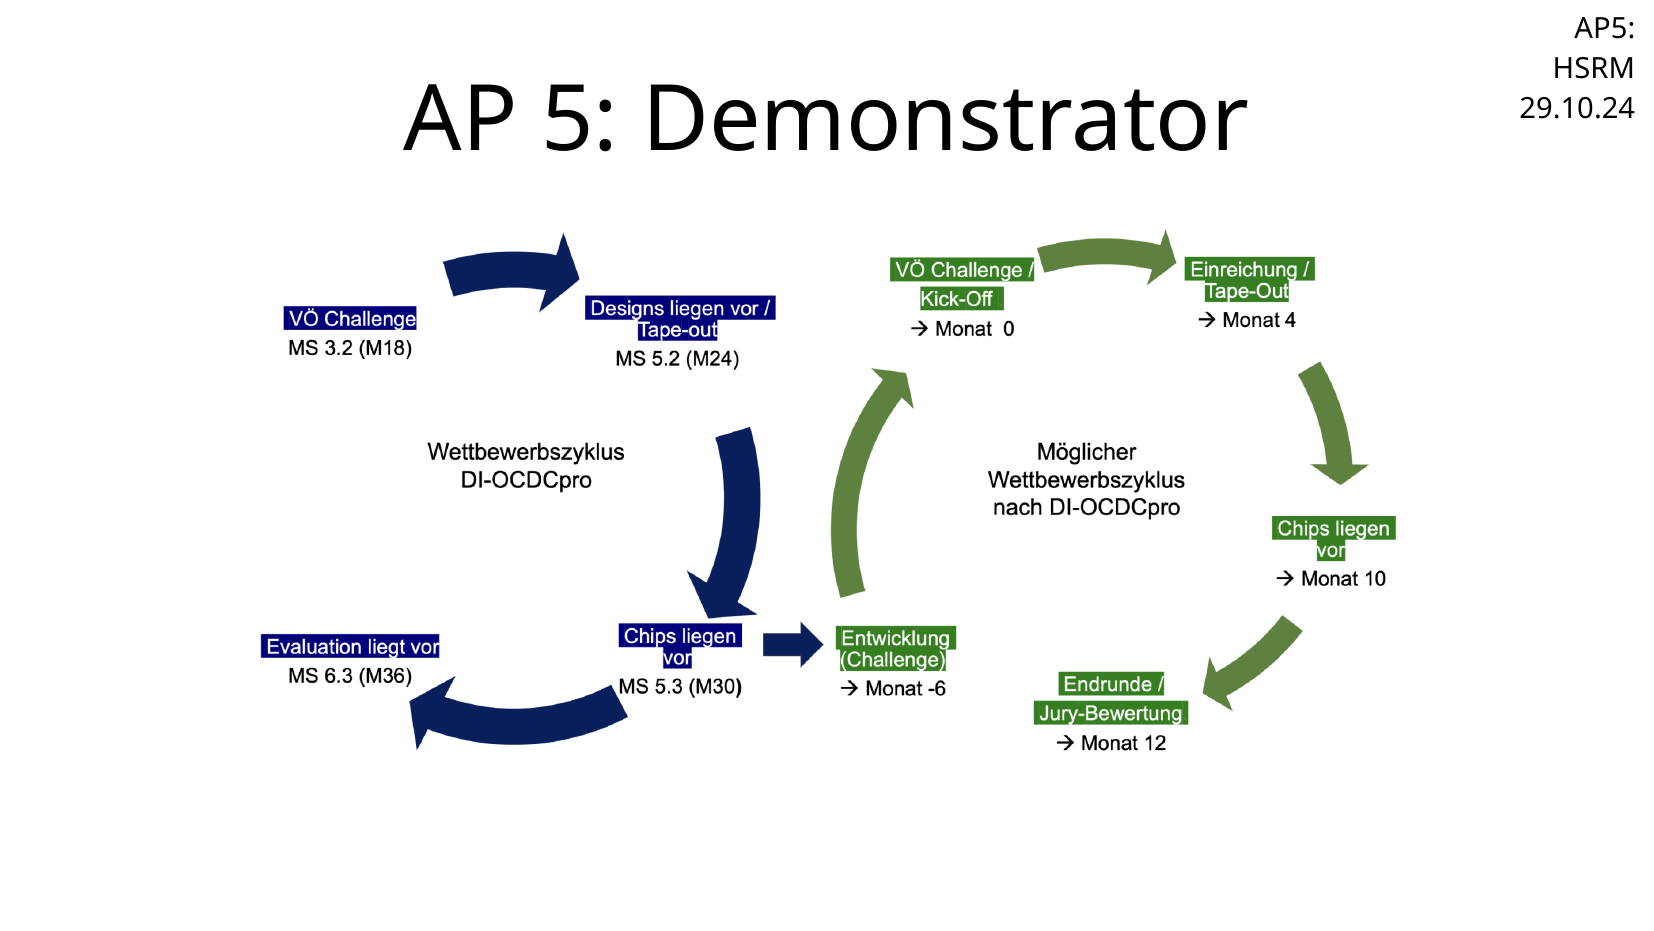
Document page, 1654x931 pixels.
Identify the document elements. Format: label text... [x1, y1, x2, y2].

title AP 5: Demonstrator [82, 37, 1571, 193]
text_box AP5: HSRM 29.10.24 [1500, 0, 1651, 114]
picture [254, 217, 1399, 758]
